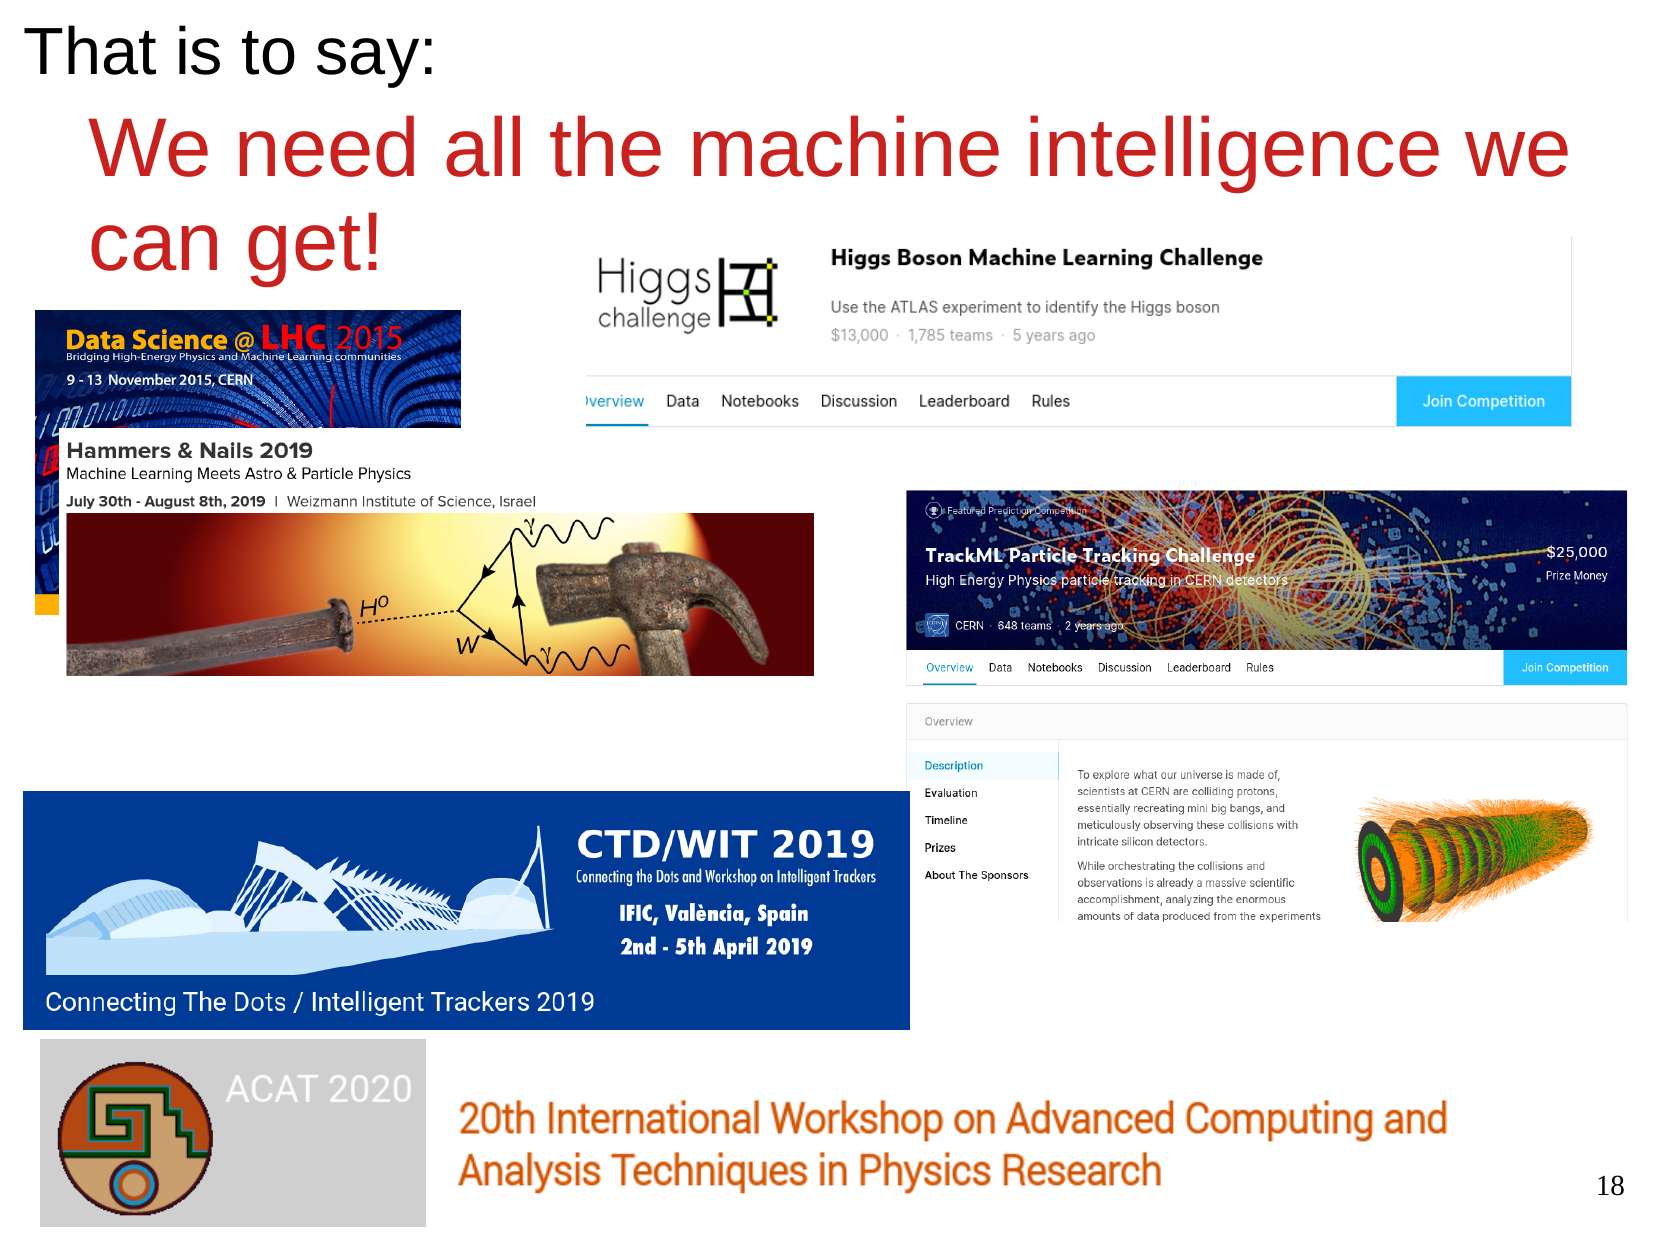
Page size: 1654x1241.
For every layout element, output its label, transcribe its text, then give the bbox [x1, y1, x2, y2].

picture [23, 487, 1643, 1030]
picture [35, 236, 1583, 686]
picture [437, 1074, 1494, 1214]
title That is to say: [23, 0, 1512, 101]
list We need all the machine intelligence we can get! [17, 101, 1601, 821]
picture [40, 1039, 426, 1228]
